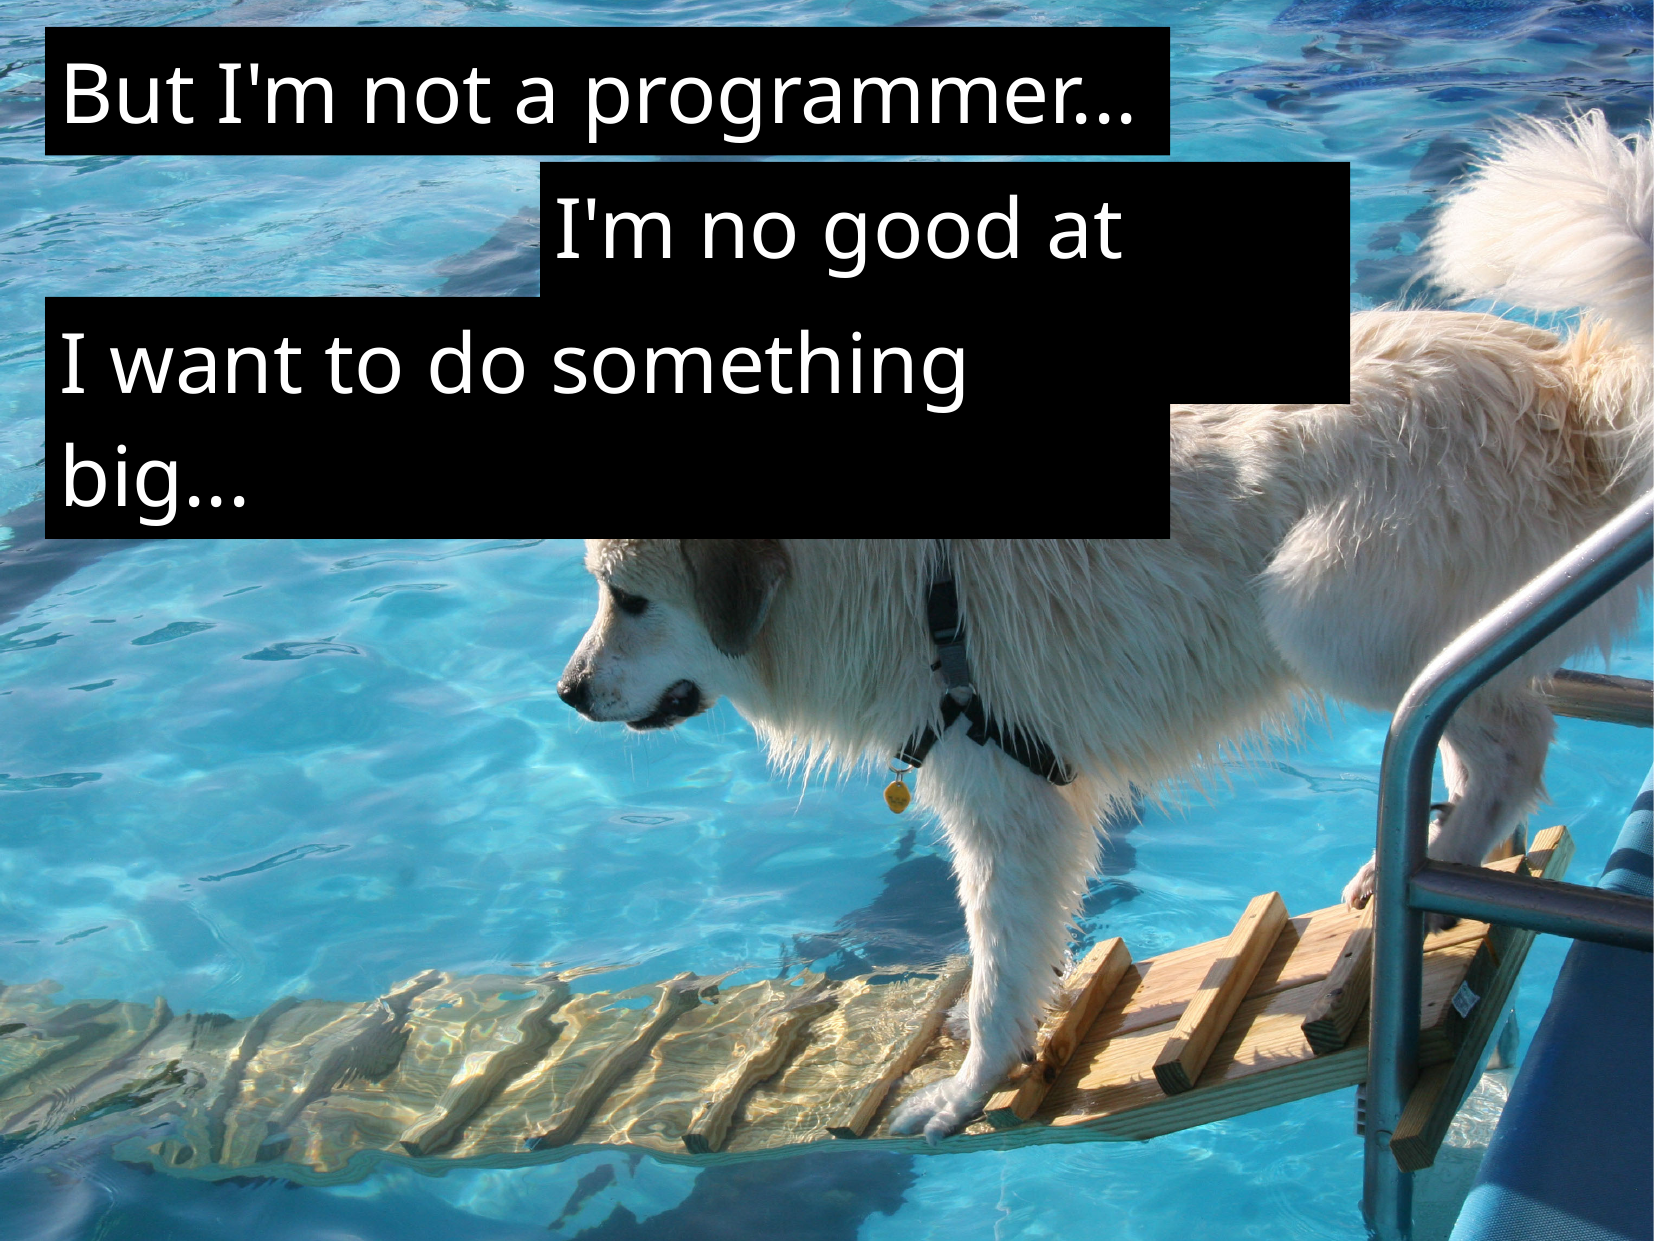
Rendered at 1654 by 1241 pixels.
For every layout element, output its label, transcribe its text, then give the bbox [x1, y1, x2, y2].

text_box But I'm not a programmer... [45, 26, 1171, 136]
text_box I want to do something big... [45, 296, 1171, 406]
picture [0, 0, 1654, 1241]
text_box I'm no good at this... [540, 161, 1351, 271]
